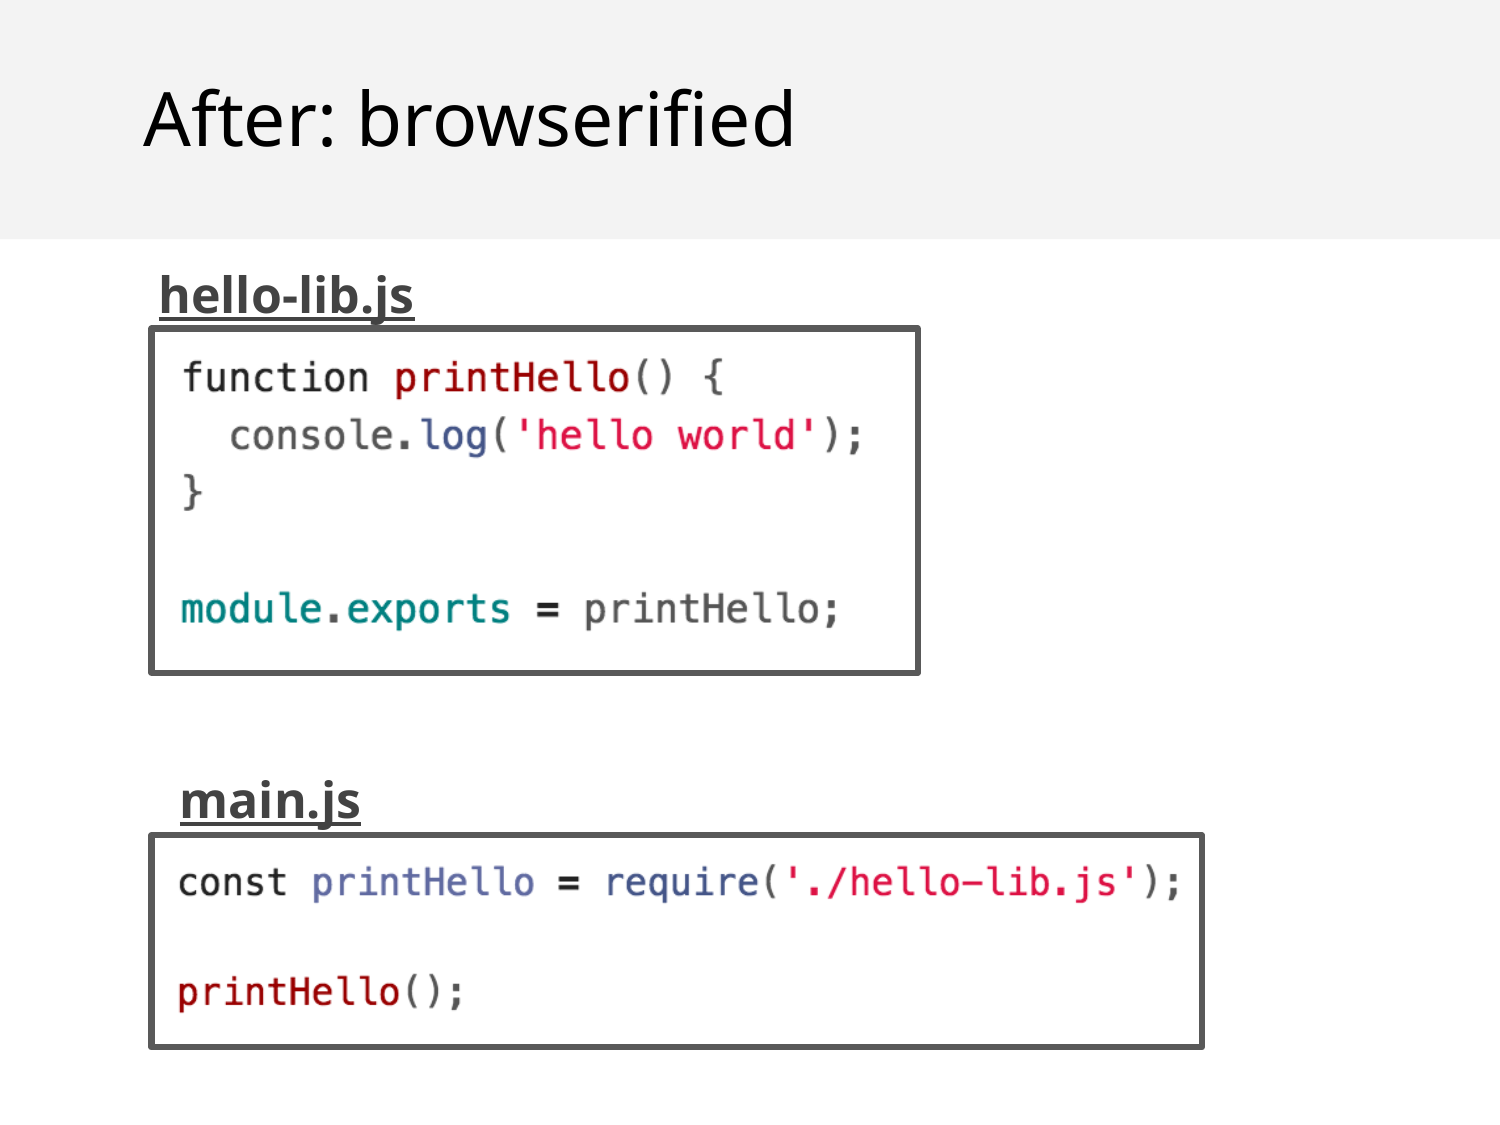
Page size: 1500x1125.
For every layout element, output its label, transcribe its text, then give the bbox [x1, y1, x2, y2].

title After: browserified [128, 56, 1372, 183]
picture [154, 331, 915, 670]
list main.js [164, 744, 841, 906]
picture [154, 838, 1199, 1045]
list hello-lib.js [143, 239, 671, 365]
